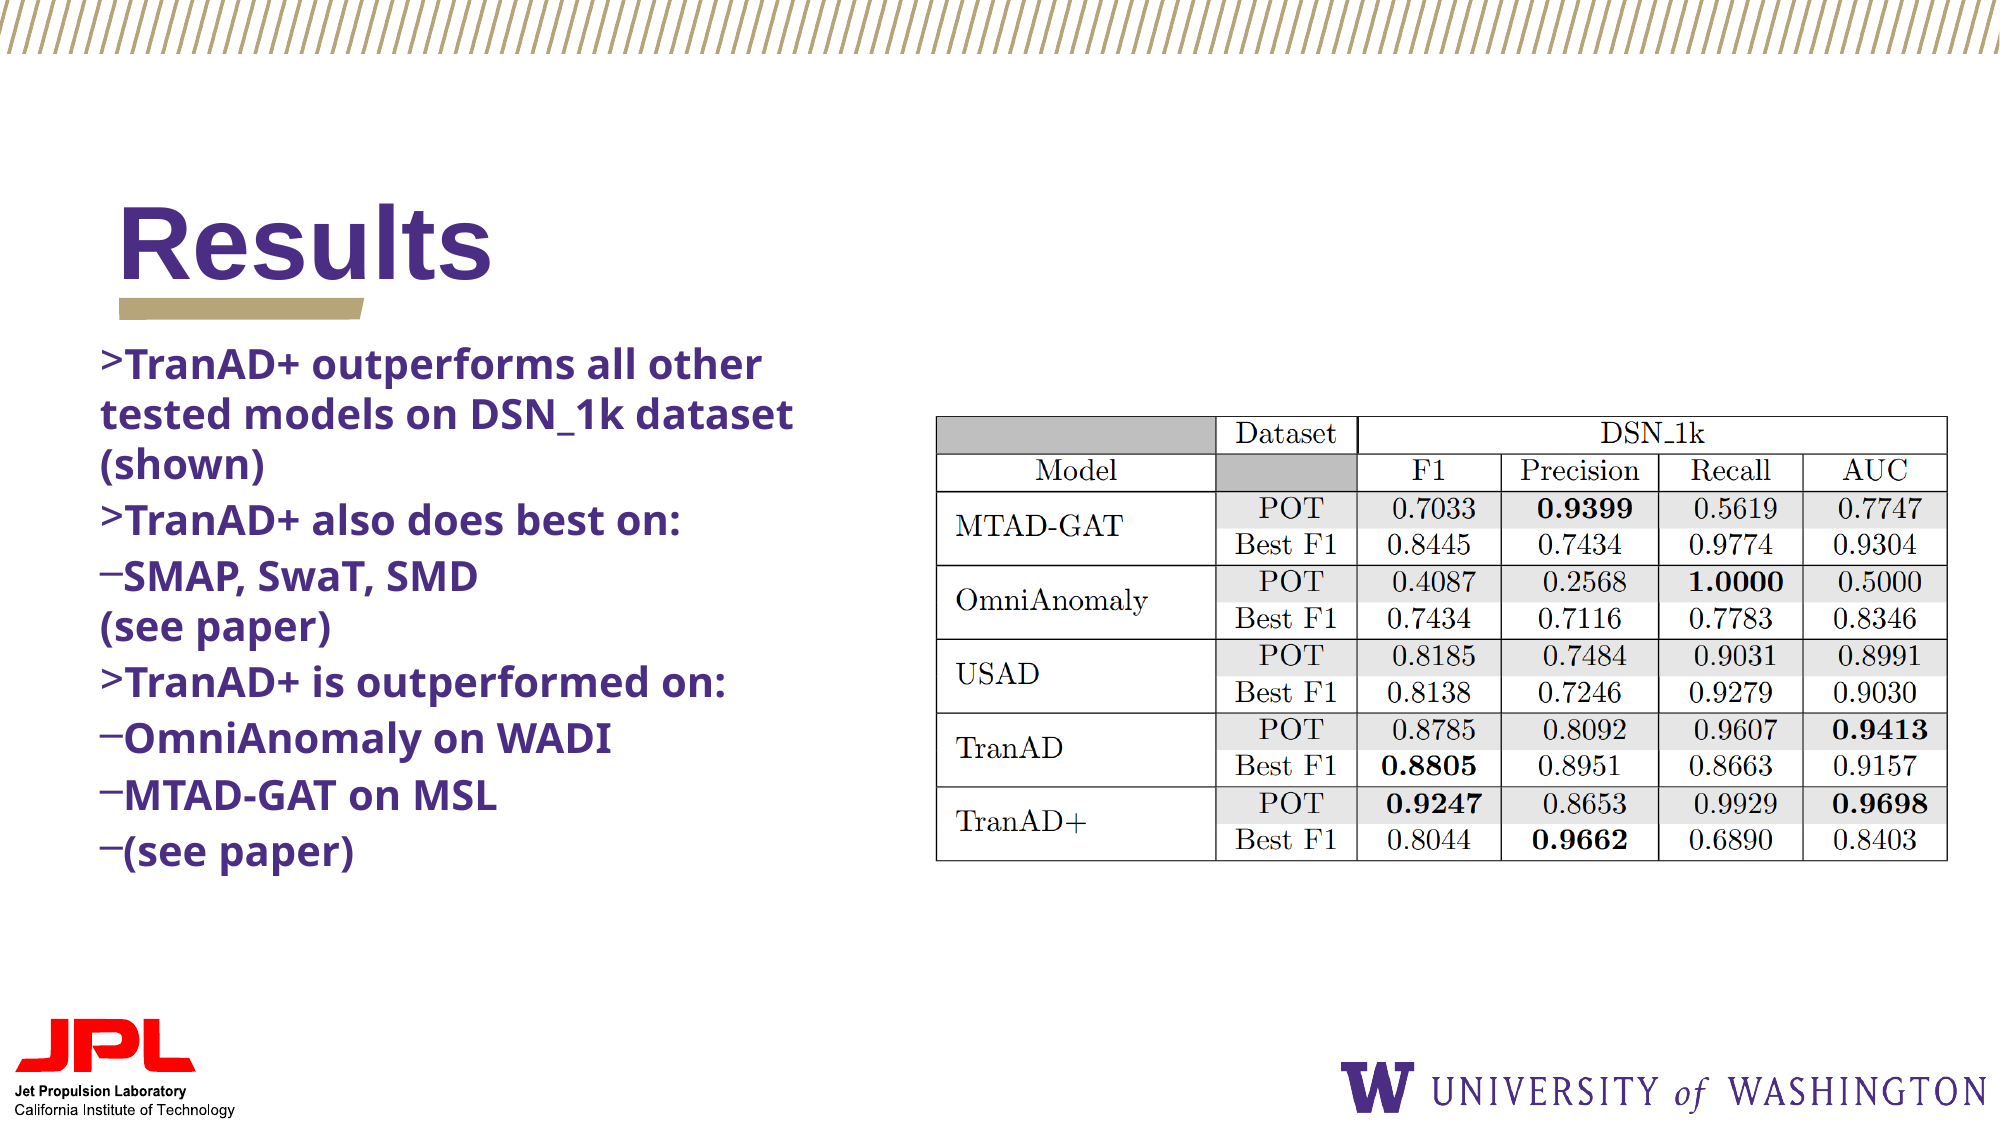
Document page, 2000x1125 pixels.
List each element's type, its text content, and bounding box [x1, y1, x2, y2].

title Results [117, 112, 1918, 300]
picture [933, 412, 1951, 863]
list TranAD+ outperforms all other tested models on DSN_1k dataset (shown) TranAD+ also does best on: SMAP, SwaT, SMD (see paper) TranAD+ is outperformed on: OmniAnomaly on WADI MTAD-GAT on MSL (see paper) [99, 337, 901, 976]
